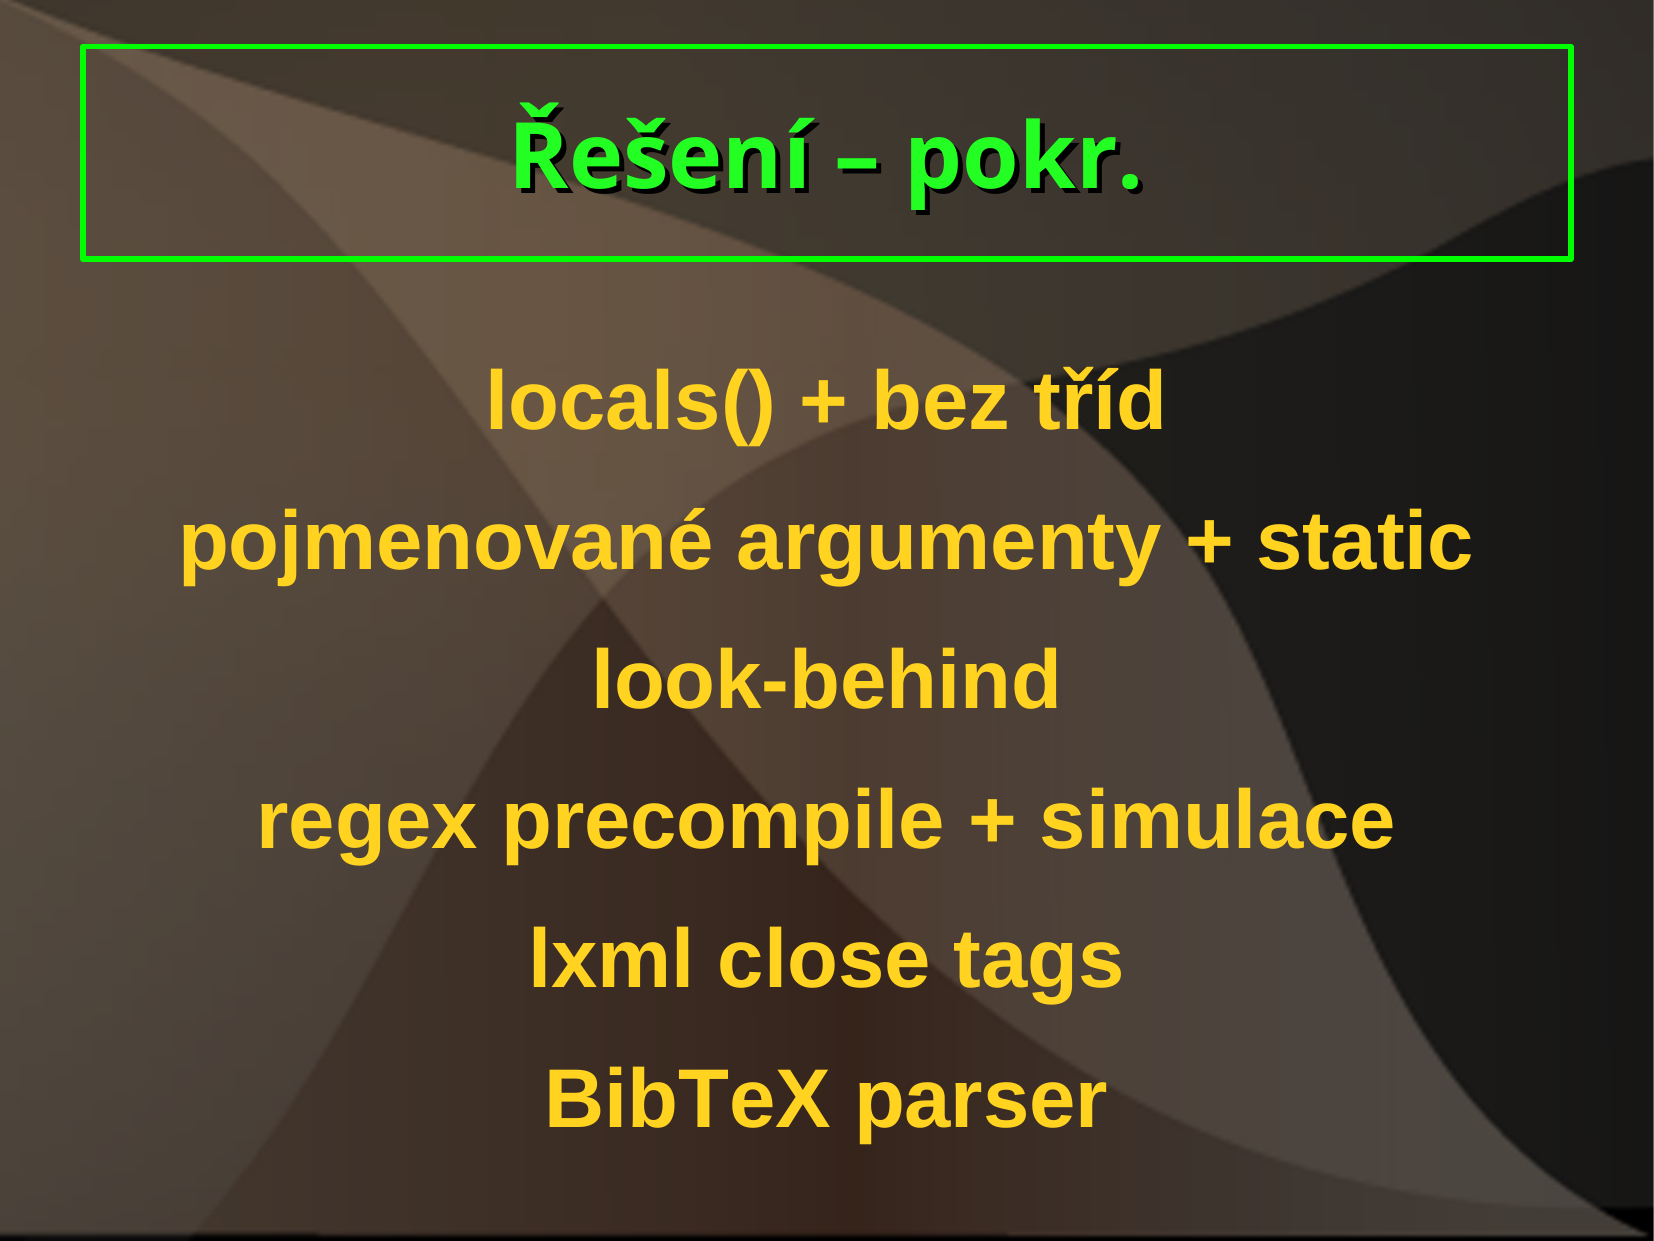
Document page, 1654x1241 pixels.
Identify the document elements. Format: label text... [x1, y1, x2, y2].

subtitle locals() + bez tříd pojmenované argumenty + static look-behind regex precompile + simulace lxml close tags BibTeX parser [82, 331, 1571, 1122]
title Řešení – pokr. [82, 46, 1571, 260]
picture [0, 0, 1654, 1241]
